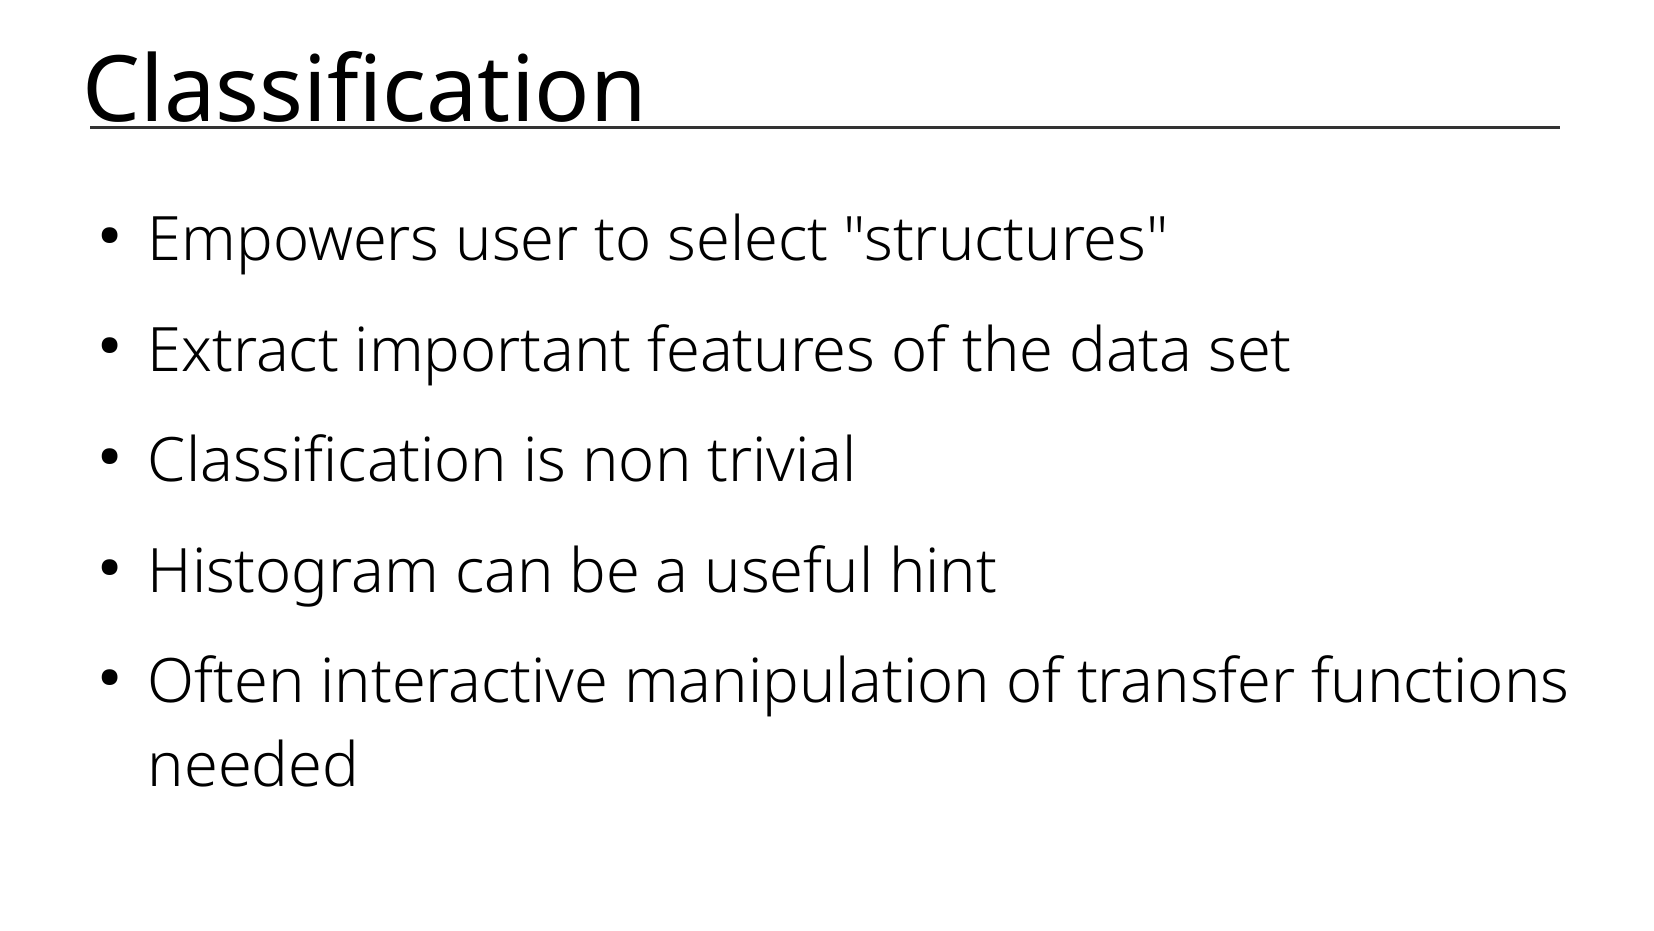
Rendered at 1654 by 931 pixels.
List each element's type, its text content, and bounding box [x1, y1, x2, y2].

list Empowers user to select "structures" Extract important features of the data set Classification is non trivial Histogram can be a useful hint Often interactive manipulation of transfer functions needed [82, 195, 1571, 811]
title Classification [82, 32, 1571, 140]
